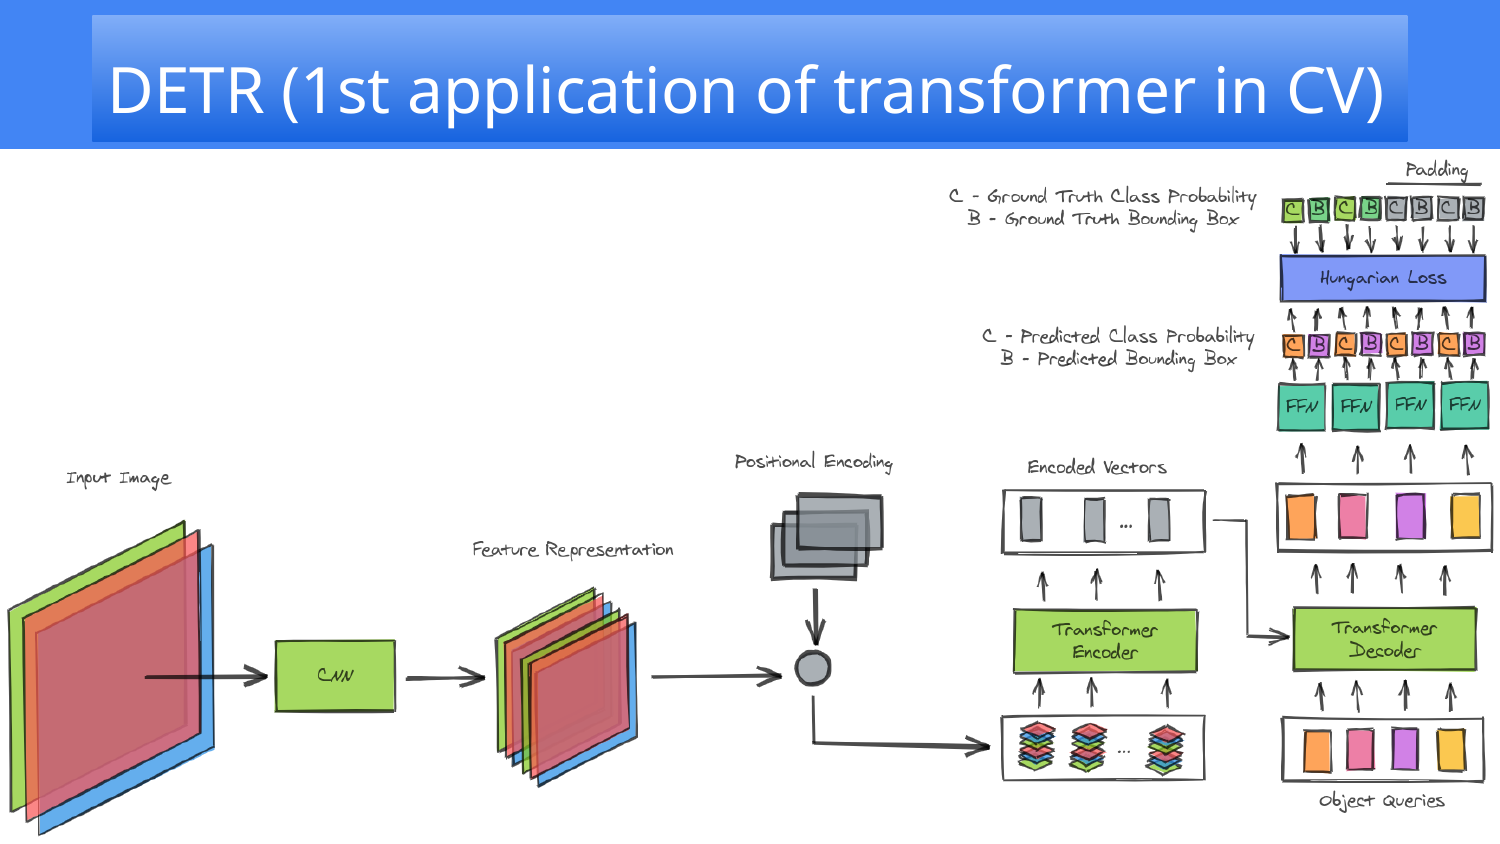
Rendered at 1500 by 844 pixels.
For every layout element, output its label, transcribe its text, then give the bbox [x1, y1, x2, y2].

title DETR (1st application of transformer in CV) [92, 15, 1408, 142]
picture [0, 149, 1500, 844]
